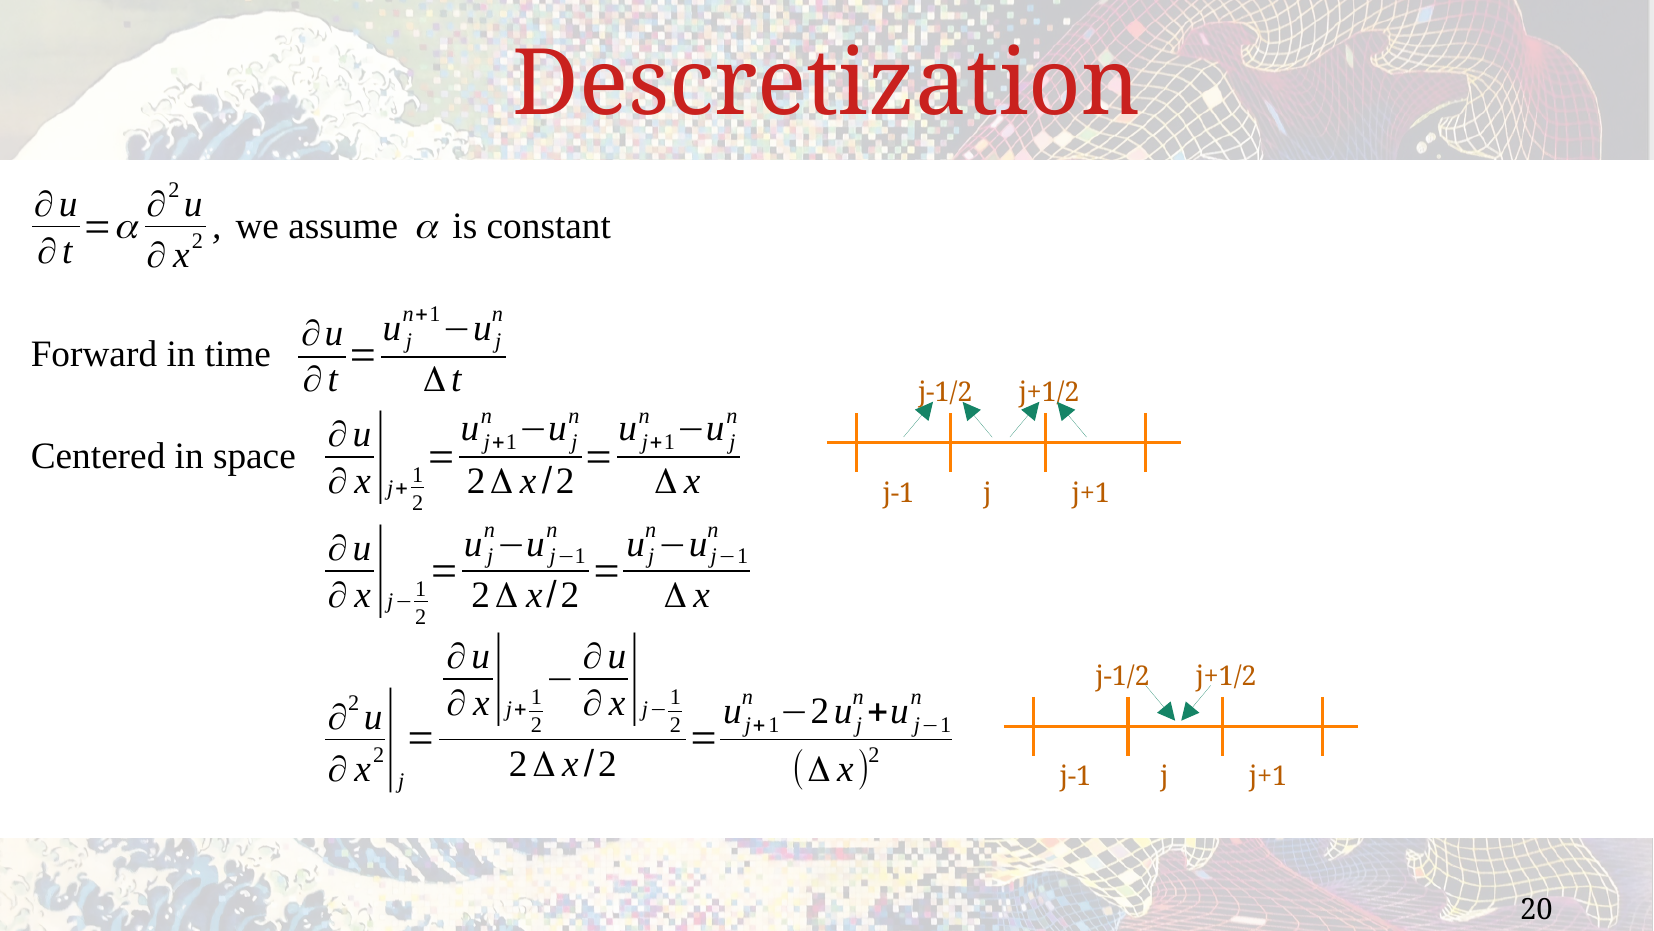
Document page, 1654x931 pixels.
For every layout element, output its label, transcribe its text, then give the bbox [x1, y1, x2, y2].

text_box j-1/2 [903, 365, 987, 408]
text_box j+1/2 [1003, 365, 1094, 408]
chart [24, 177, 621, 277]
chart [24, 301, 961, 794]
text_box j-1 [1045, 749, 1107, 792]
text_box j [968, 466, 1008, 508]
text_box j+1 [1057, 466, 1126, 508]
text_box j+1/2 [1181, 649, 1271, 692]
text_box j-1/2 [1080, 649, 1164, 692]
text_box j [1145, 749, 1185, 792]
title Descretization [0, 1, 1654, 157]
text_box j-1 [868, 466, 930, 508]
text_box j+1 [1234, 749, 1303, 792]
